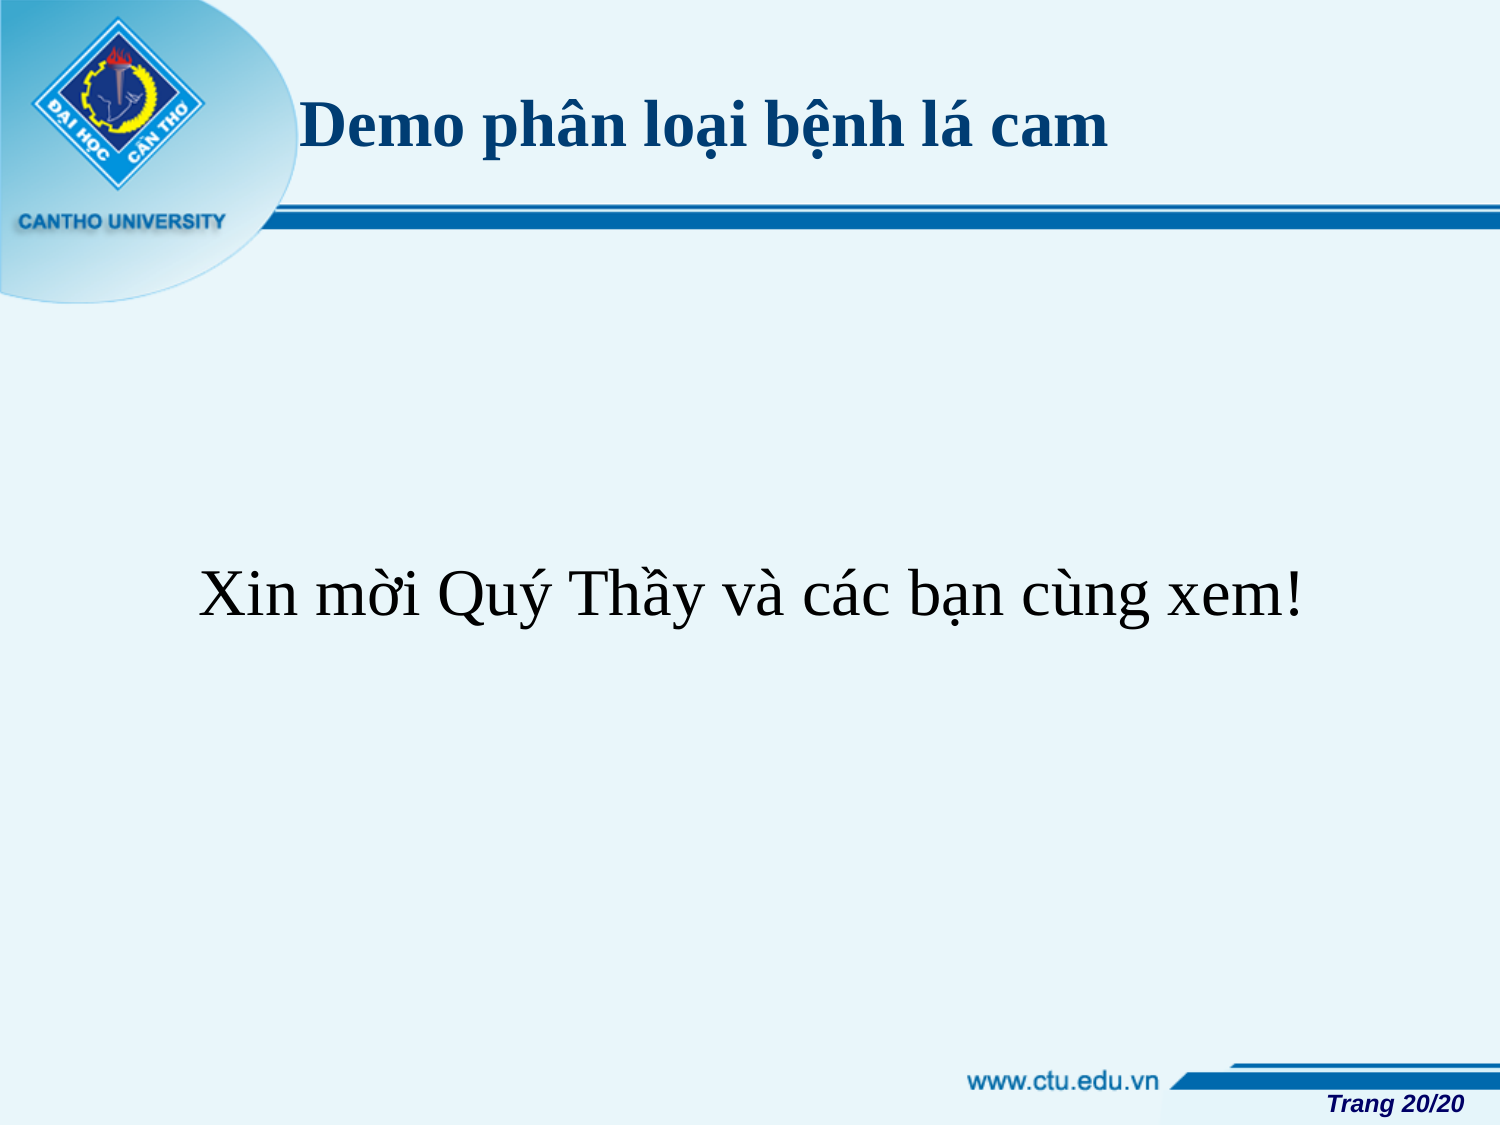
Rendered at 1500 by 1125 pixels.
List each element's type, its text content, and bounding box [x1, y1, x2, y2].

picture [0, 0, 1500, 1125]
text_box Trang 20/20 [1311, 1080, 1497, 1125]
title Demo phân loại bệnh lá cam [299, 46, 1462, 202]
subtitle Xin mời Quý Thầy và các bạn cùng xem! [116, 368, 1390, 819]
